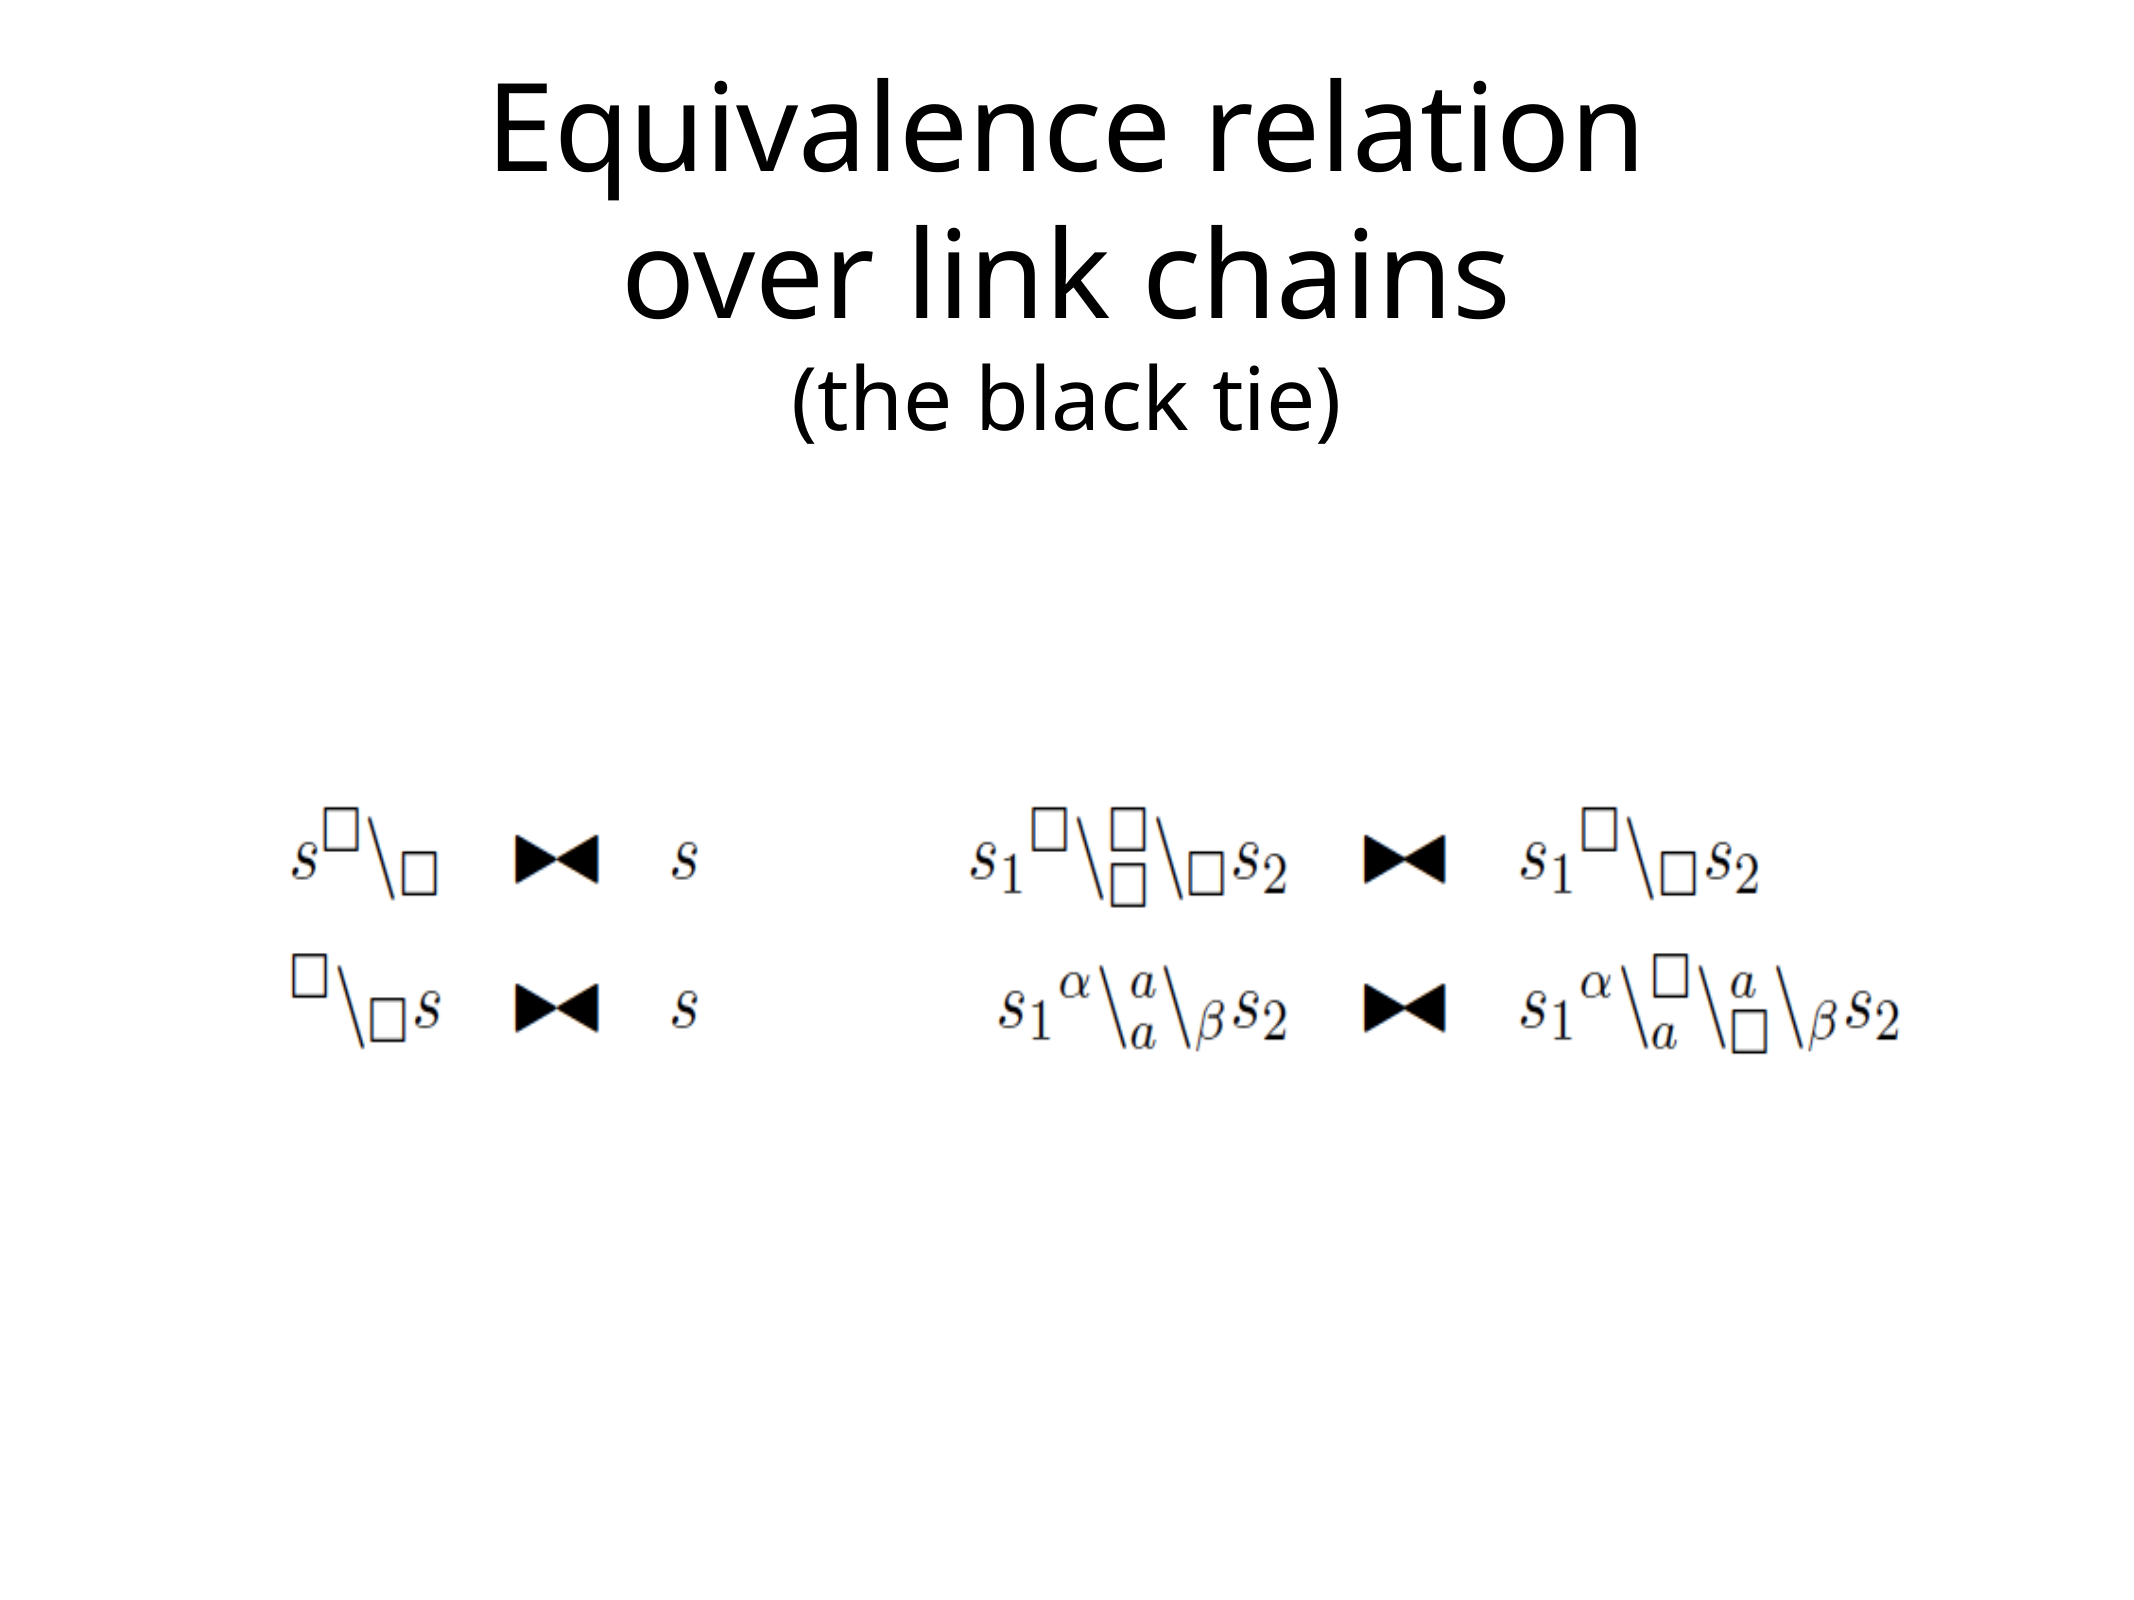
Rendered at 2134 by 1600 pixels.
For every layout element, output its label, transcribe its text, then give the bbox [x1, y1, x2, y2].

title Equivalence relation over link chains (the black tie) [208, 41, 1925, 442]
picture [259, 773, 1949, 1117]
